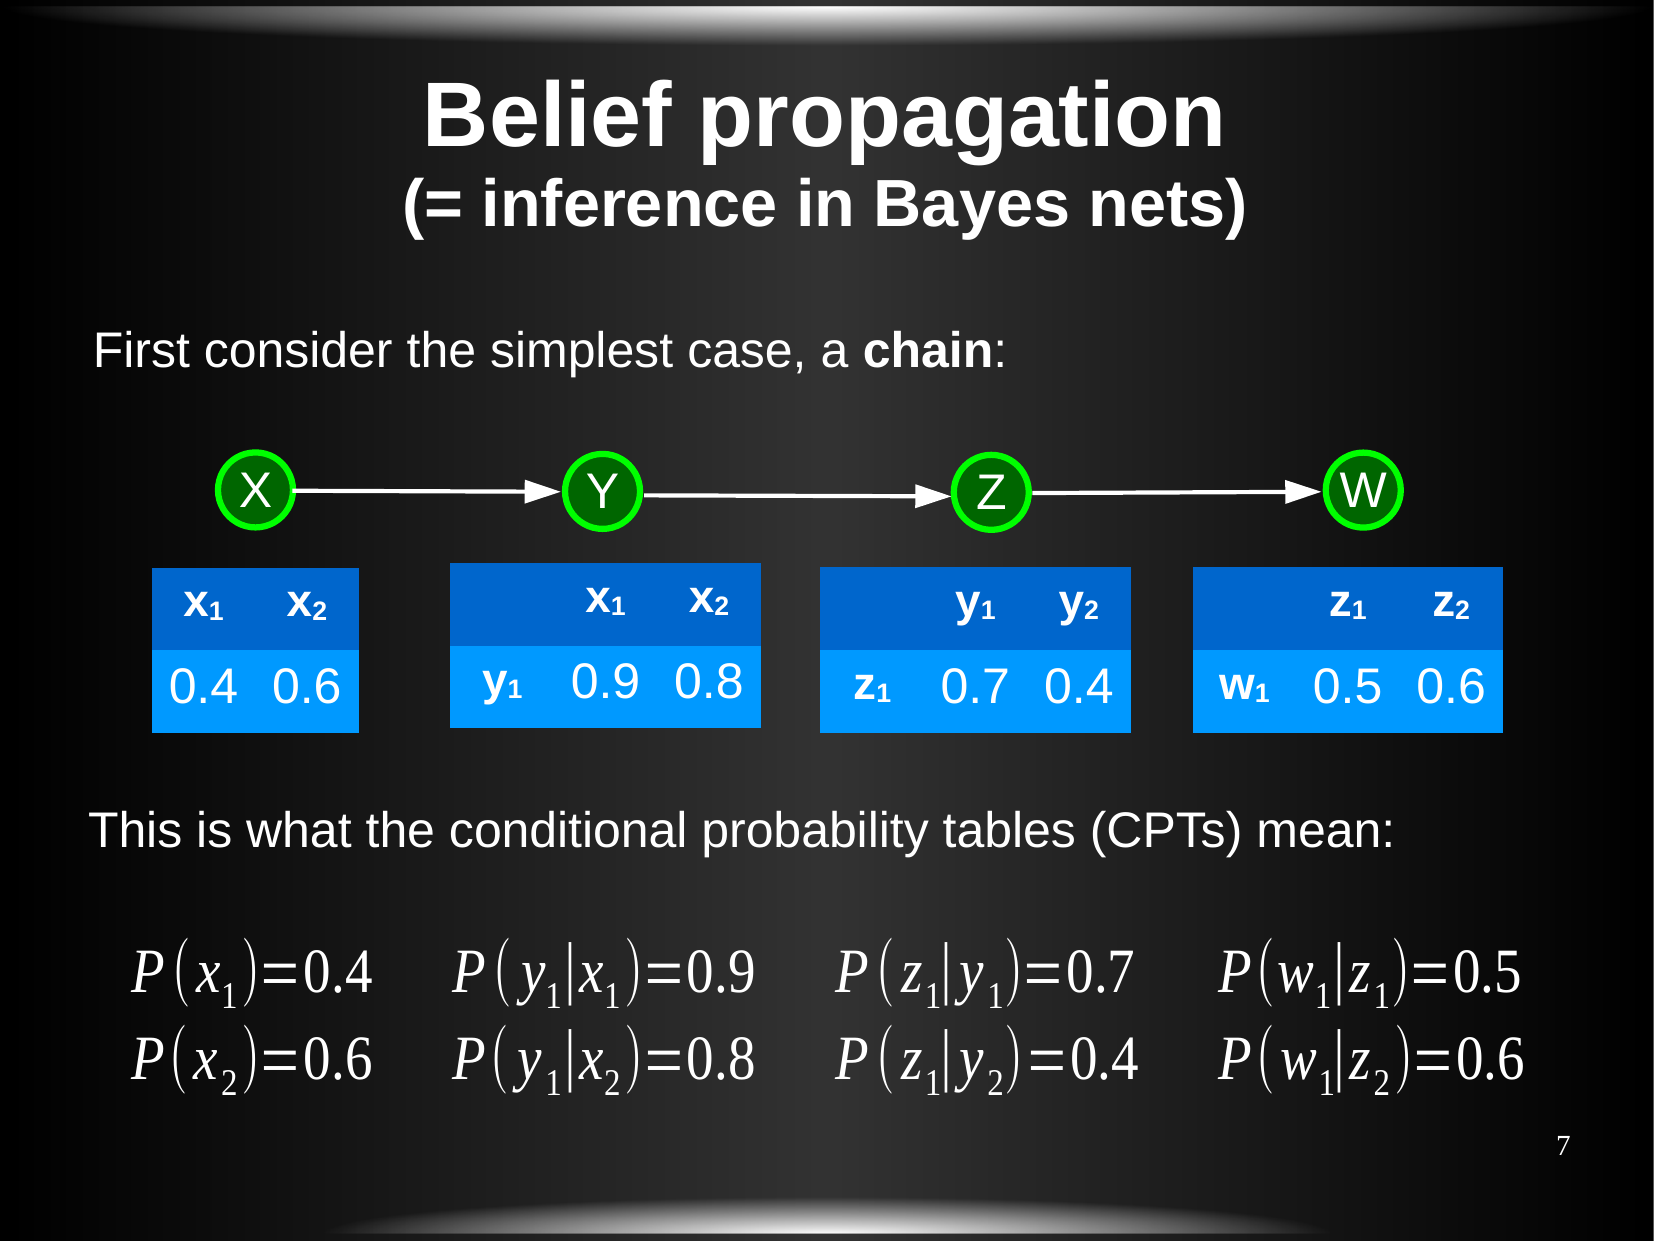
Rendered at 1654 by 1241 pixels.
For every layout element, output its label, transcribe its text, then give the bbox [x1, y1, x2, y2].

table_header x1 [554, 563, 657, 646]
table_header z1 [1296, 567, 1399, 650]
text_box X [217, 452, 293, 528]
table_cell 0.5 [1296, 650, 1399, 733]
table_cell z1 [820, 650, 924, 733]
table_header x2 [255, 568, 359, 650]
table_cell 0.7 [924, 650, 1027, 733]
text_box W [1325, 452, 1401, 528]
table_header y2 [1027, 567, 1131, 650]
table_header x2 [657, 563, 761, 646]
table_cell 0.6 [1399, 650, 1503, 733]
table_cell 0.4 [1027, 650, 1131, 733]
text_box First consider the simplest case, a chain: [78, 314, 1023, 387]
table_header y1 [924, 567, 1027, 650]
title Belief propagation (= inference in Bayes nets) [140, 62, 1511, 243]
table_header z2 [1399, 567, 1503, 650]
picture [0, 0, 1654, 1241]
table_cell 0.8 [657, 646, 761, 728]
chart [114, 937, 1539, 1103]
table_header x1 [152, 568, 255, 650]
table_cell y1 [450, 646, 554, 728]
table_header [1193, 567, 1296, 650]
table_cell 0.9 [554, 646, 657, 728]
table_header [820, 567, 924, 650]
table_cell 0.6 [255, 650, 359, 733]
text_box Y [565, 453, 641, 529]
text_box This is what the conditional probability tables (CPTs) mean: [73, 795, 1412, 866]
text_box Z [953, 454, 1029, 530]
table_cell 0.4 [152, 650, 255, 733]
table_header [450, 563, 554, 646]
table_cell w1 [1193, 650, 1296, 733]
